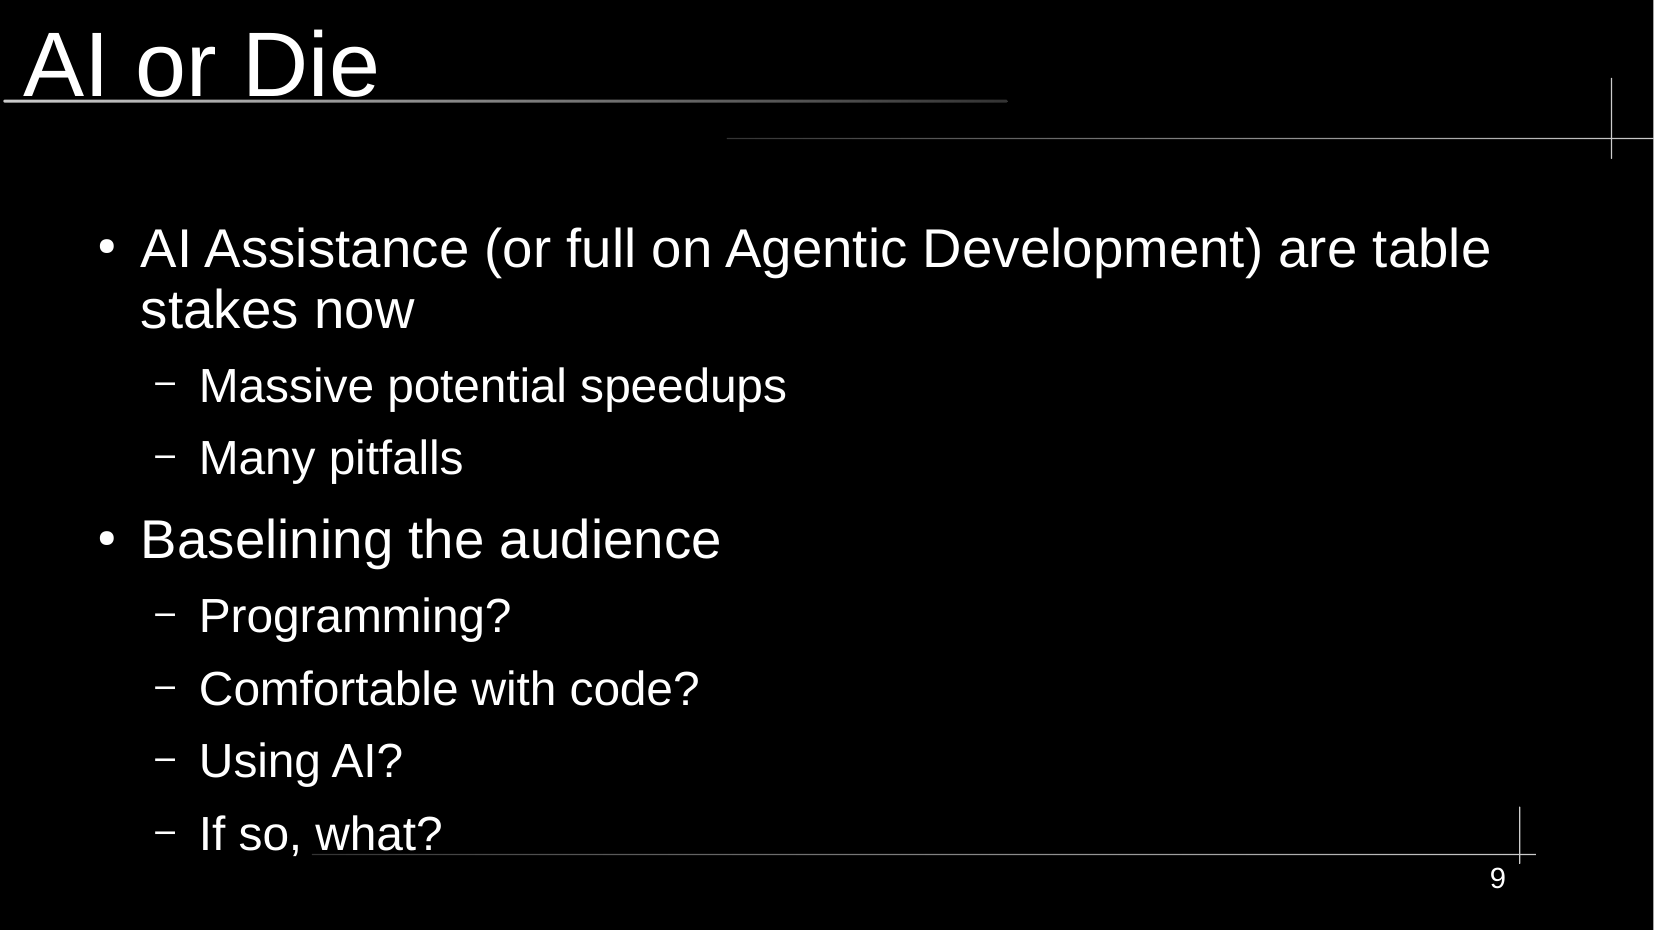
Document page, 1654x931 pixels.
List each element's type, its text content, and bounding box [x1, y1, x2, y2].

title AI or Die [23, 11, 1589, 119]
list AI Assistance (or full on Agentic Development) are table stakes now Massive potential speedups Many pitfalls Baselining the audience Programming? Comfortable with code? Using AI? If so, what? [82, 217, 1576, 863]
